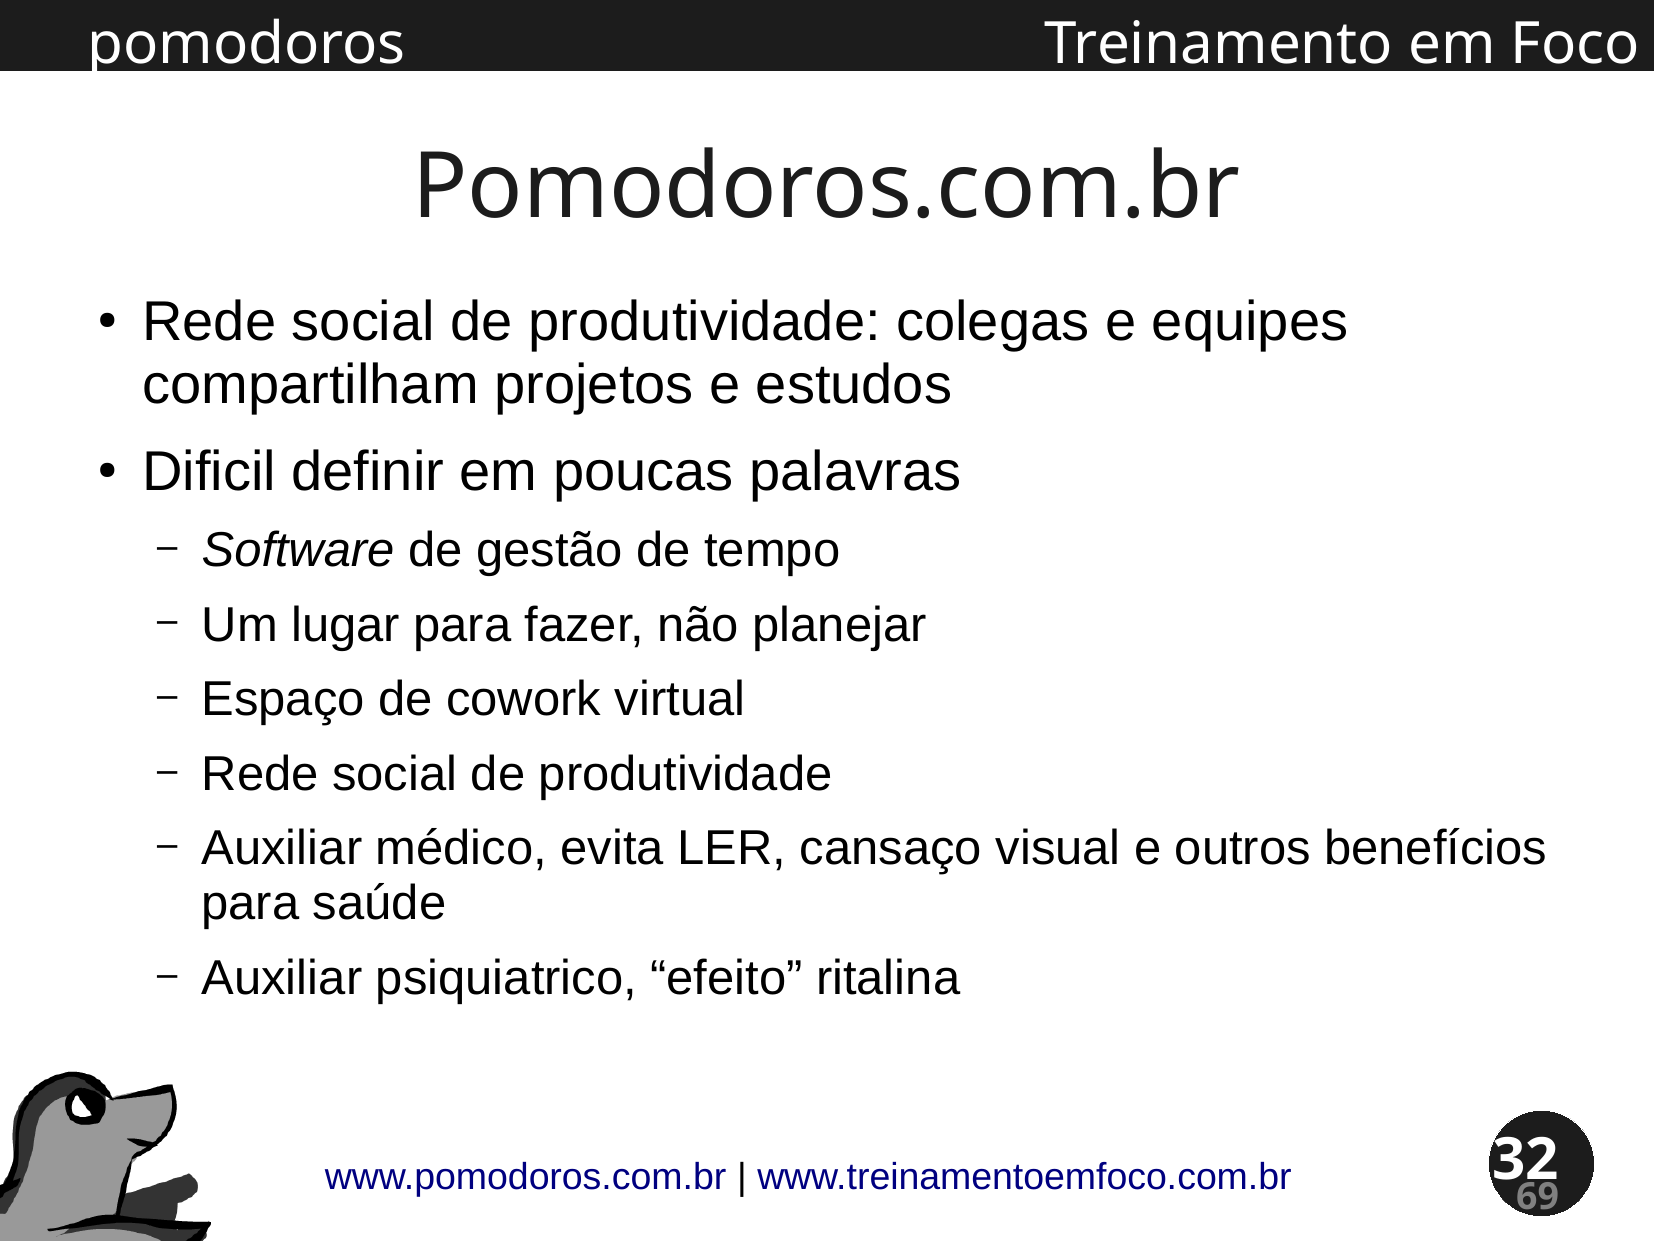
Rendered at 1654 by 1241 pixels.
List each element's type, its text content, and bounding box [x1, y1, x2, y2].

title Pomodoros.com.br [82, 78, 1571, 287]
picture [0, 1003, 249, 1241]
list Rede social de produtividade: colegas e equipes compartilham projetos e estudos Dificil definir em poucas palavras Software de gestão de tempo Um lugar para fazer, não planejar Espaço de cowork virtual Rede social de produtividade Auxiliar médico, evita LER, cansaço visual e outros benefícios para saúde Auxiliar psiquiatrico, “efeito” ritalina [82, 290, 1571, 1010]
